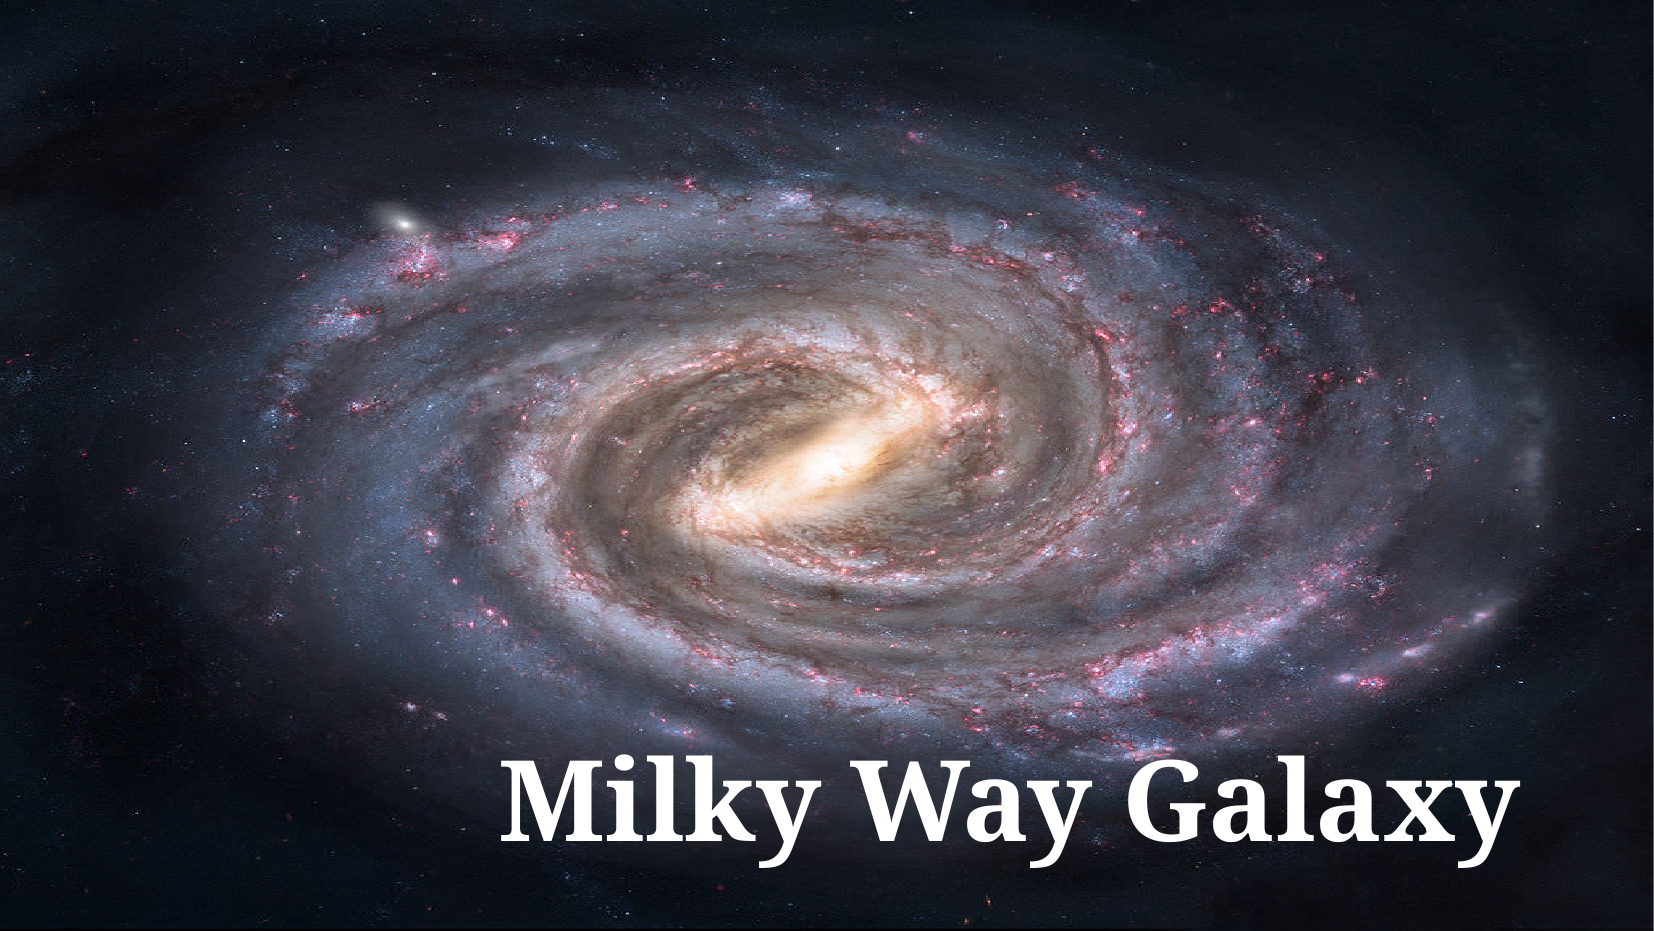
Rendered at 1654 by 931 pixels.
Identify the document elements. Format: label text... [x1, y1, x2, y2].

picture [0, 0, 1654, 931]
text_box Milky Way Galaxy [483, 713, 1581, 931]
